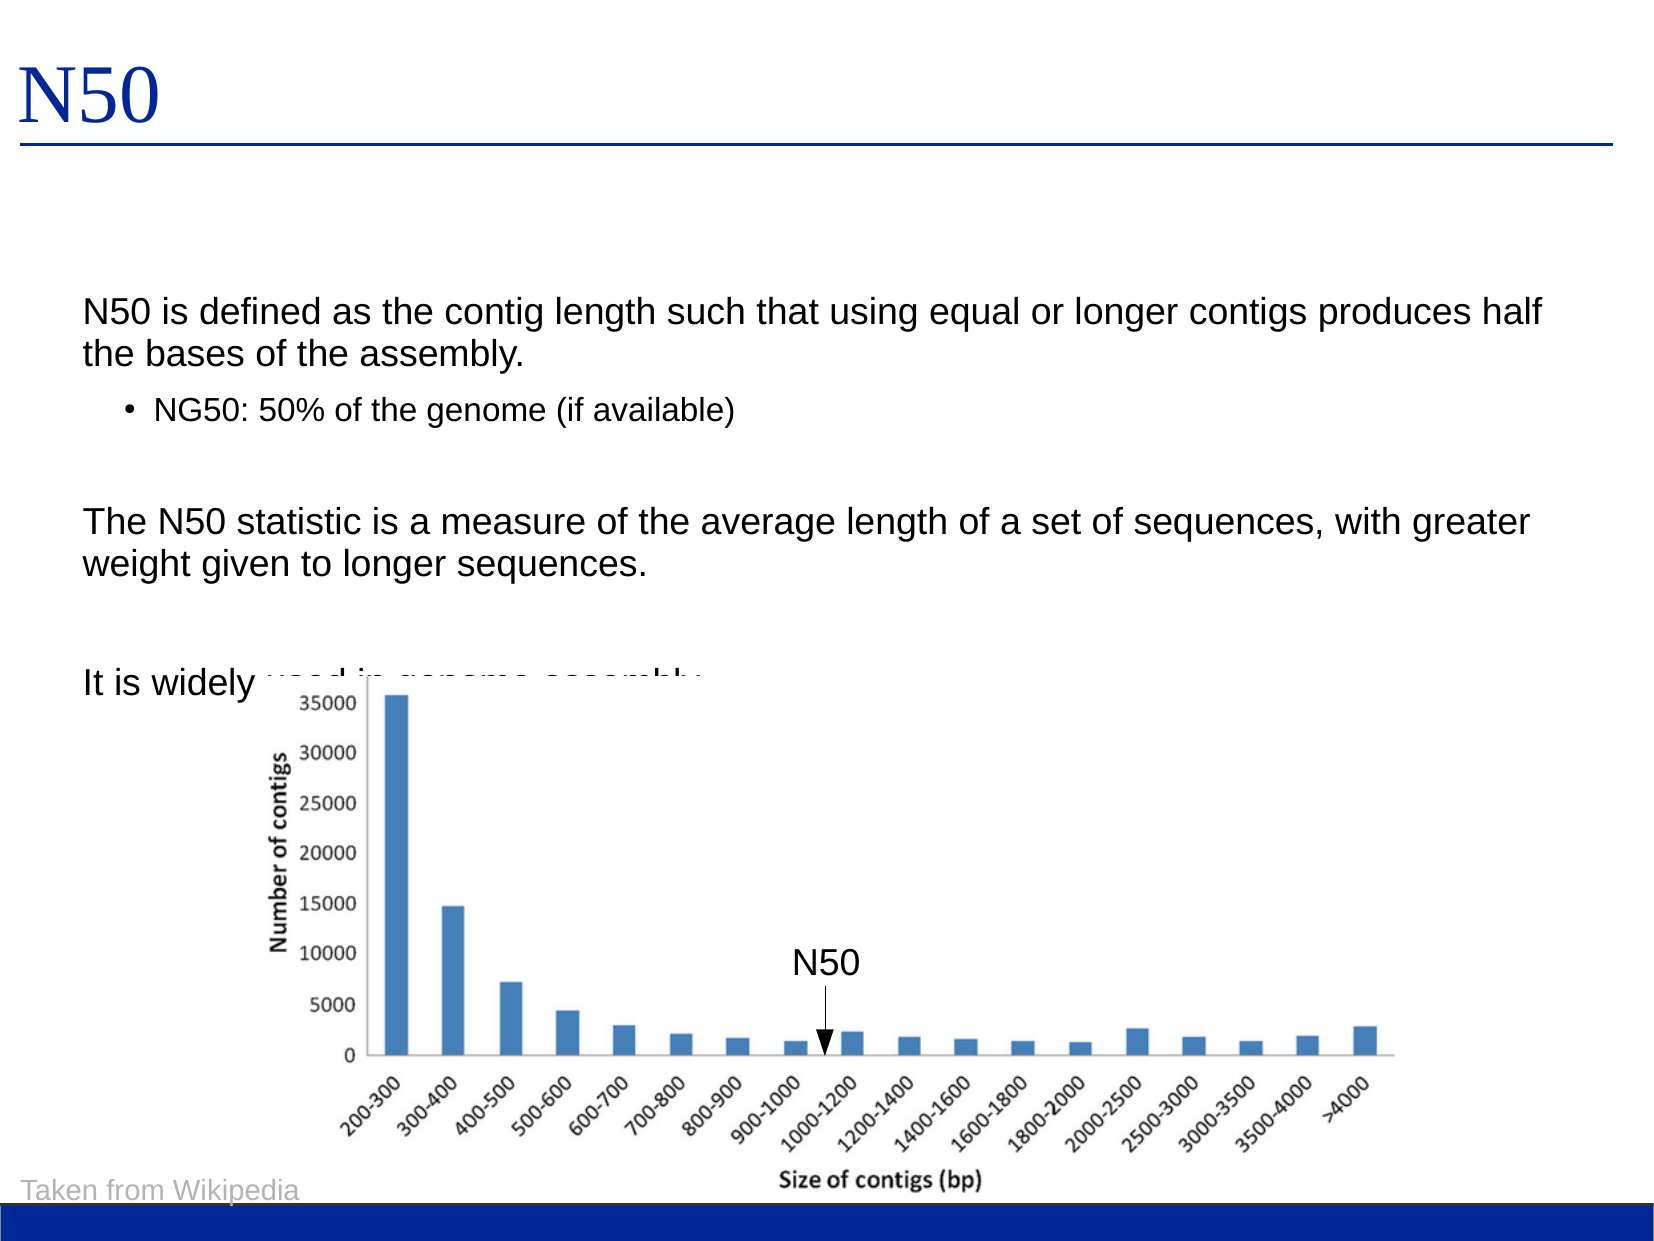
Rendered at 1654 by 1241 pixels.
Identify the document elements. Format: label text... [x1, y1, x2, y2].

list N50 is defined as the contig length such that using equal or longer contigs produces half the bases of the assembly. NG50: 50% of the genome (if available) The N50 statistic is a measure of the average length of a set of sequences, with greater weight given to longer sequences. It is widely used in genome assembly [82, 290, 1571, 1109]
text_box N50 [777, 933, 876, 991]
text_box Taken from Wikipedia [5, 1166, 402, 1214]
title N50 [17, 0, 1589, 198]
picture [267, 676, 1397, 1194]
